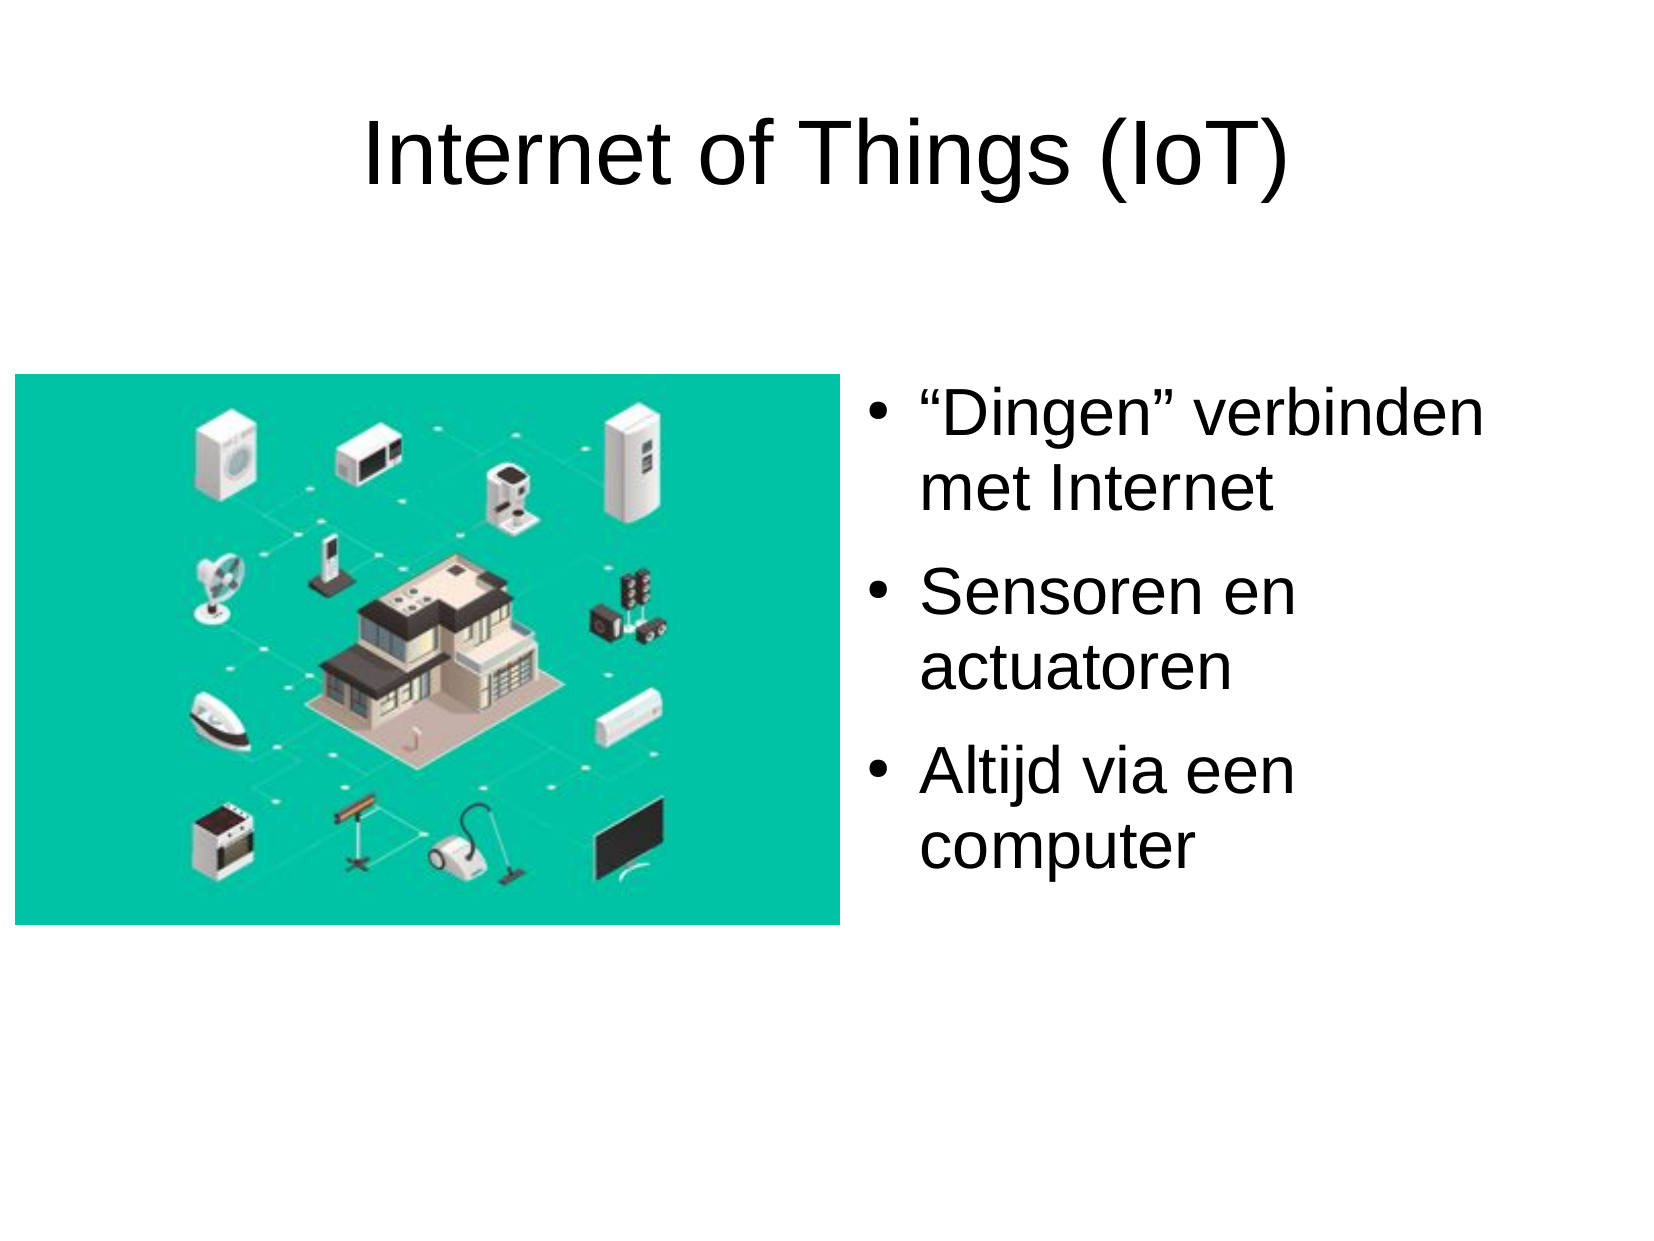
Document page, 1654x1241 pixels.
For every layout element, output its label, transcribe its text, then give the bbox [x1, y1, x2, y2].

title Internet of Things (IoT) [82, 49, 1571, 257]
picture [15, 374, 840, 925]
list “Dingen” verbinden met Internet Sensoren en actuatoren Altijd via een computer [848, 375, 1576, 1095]
